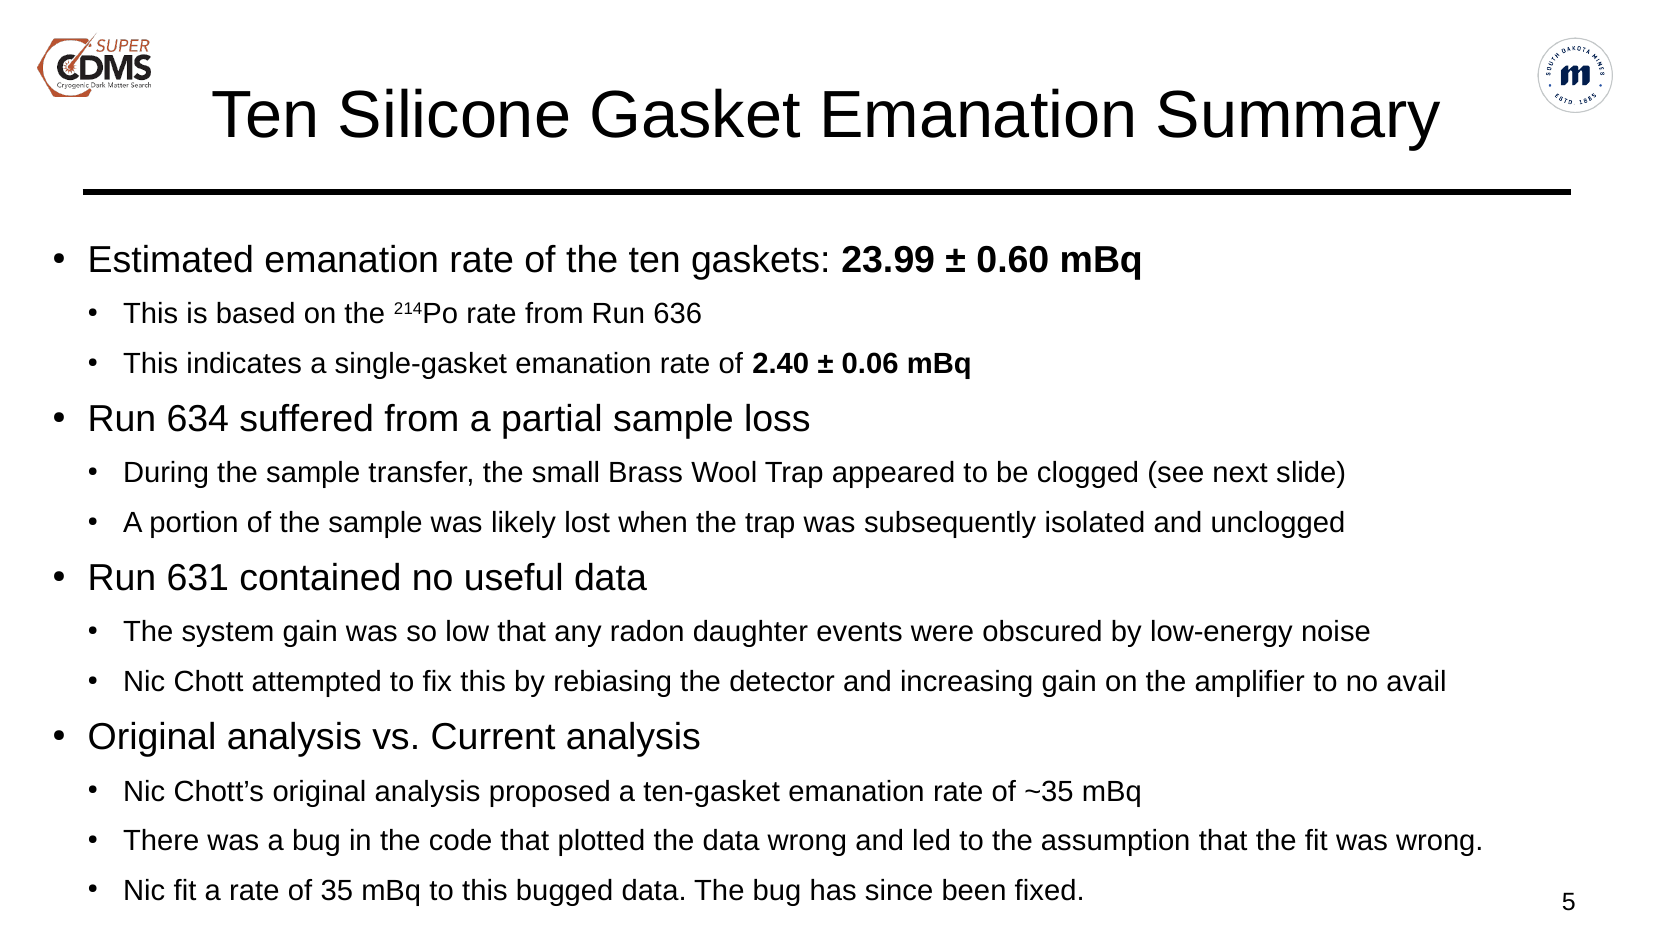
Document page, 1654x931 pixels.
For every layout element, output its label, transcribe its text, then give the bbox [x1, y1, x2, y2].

picture [1571, 37, 1613, 113]
text_box Estimated emanation rate of the ten gaskets: 23.99 ± 0.60 mBq This is based on the 214Po rate from Run 636 This indicates a single-gasket emanation rate of 2.40 ± 0.06 mBq Run 634 suffered from a partial sample loss During the sample transfer, the small Brass Wool Trap appeared to be clogged (see next slide) A portion of the sample was likely lost when the trap was subsequently isolated and unclogged Run 631 contained no useful data The system gain was so low that any radon daughter events were obscured by low-energy noise Nic Chott attempted to fix this by rebiasing the detector and increasing gain on the amplifier to no avail Original analysis vs. Current analysis Nic Chott’s original analysis proposed a ten-gasket emanation rate of ~35 mBq There was a bug in the code that plotted the data wrong and led to the assumption that the fit was wrong. Nic fit a rate of 35 mBq to this bugged data. The bug has since been fixed. [37, 225, 1613, 901]
title Ten Silicone Gasket Emanation Summary [82, 37, 1571, 193]
picture [37, 32, 151, 97]
